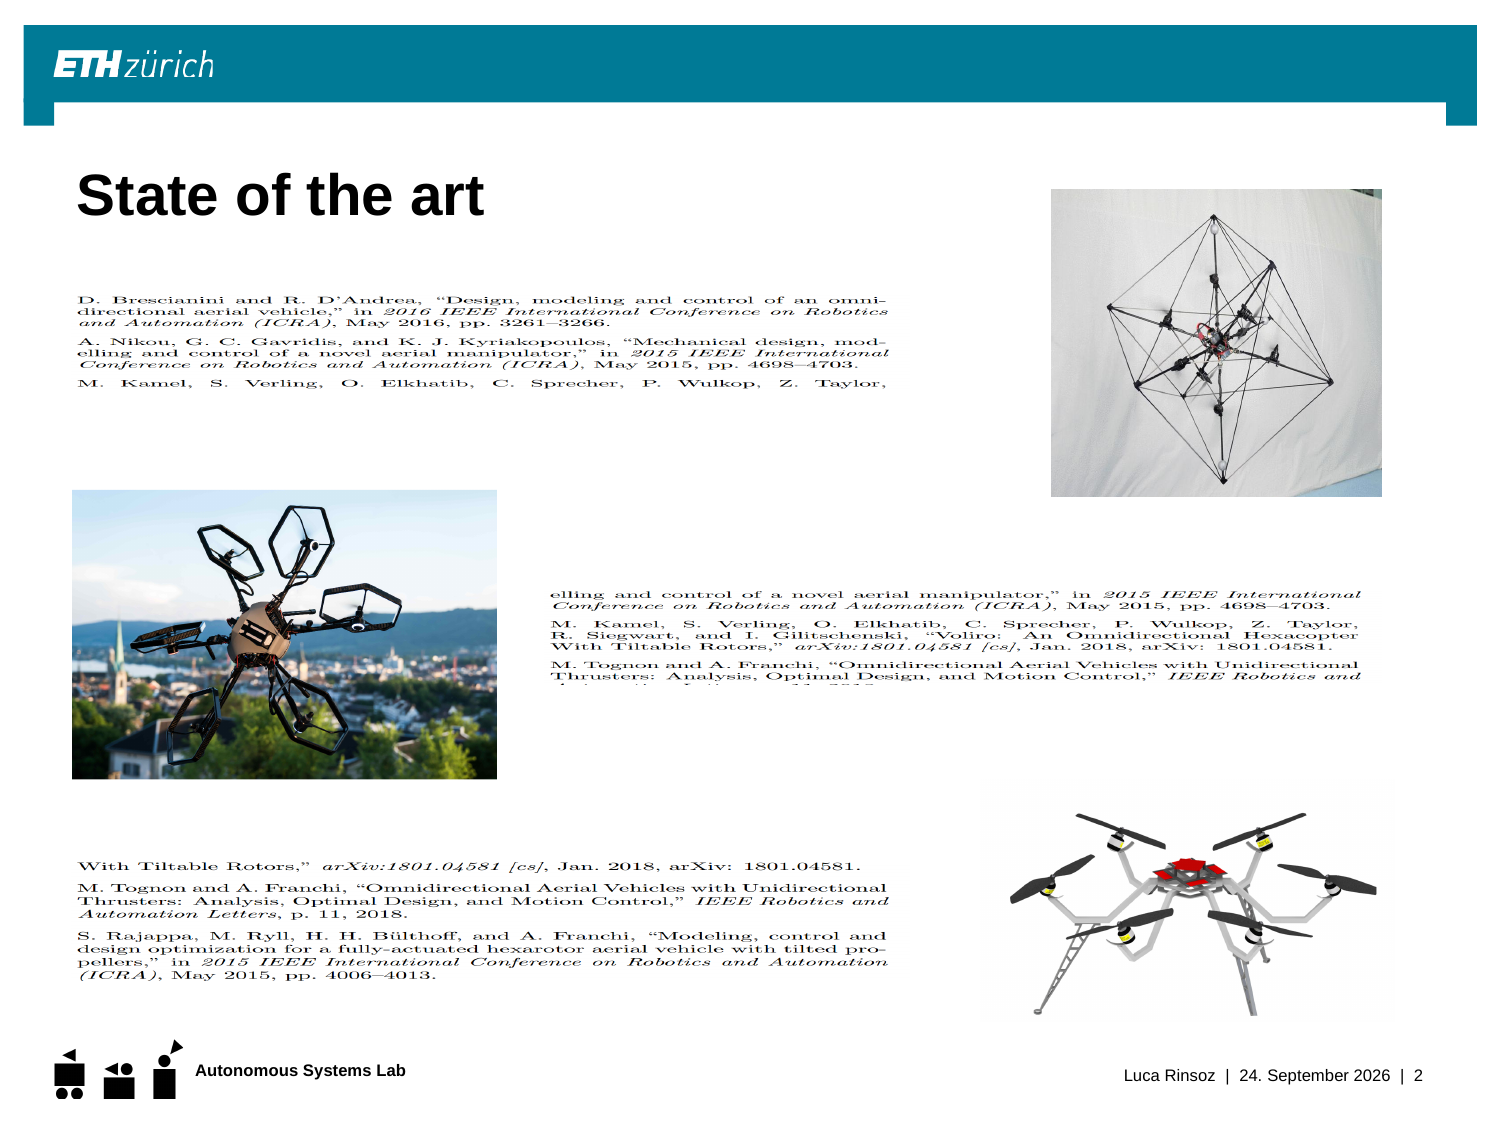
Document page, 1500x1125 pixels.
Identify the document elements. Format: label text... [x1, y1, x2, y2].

title State of the art [53, 101, 1447, 290]
picture [71, 862, 910, 981]
picture [71, 292, 910, 390]
picture [544, 590, 1382, 685]
picture [1051, 189, 1382, 497]
picture [980, 779, 1395, 1022]
picture [72, 489, 497, 780]
